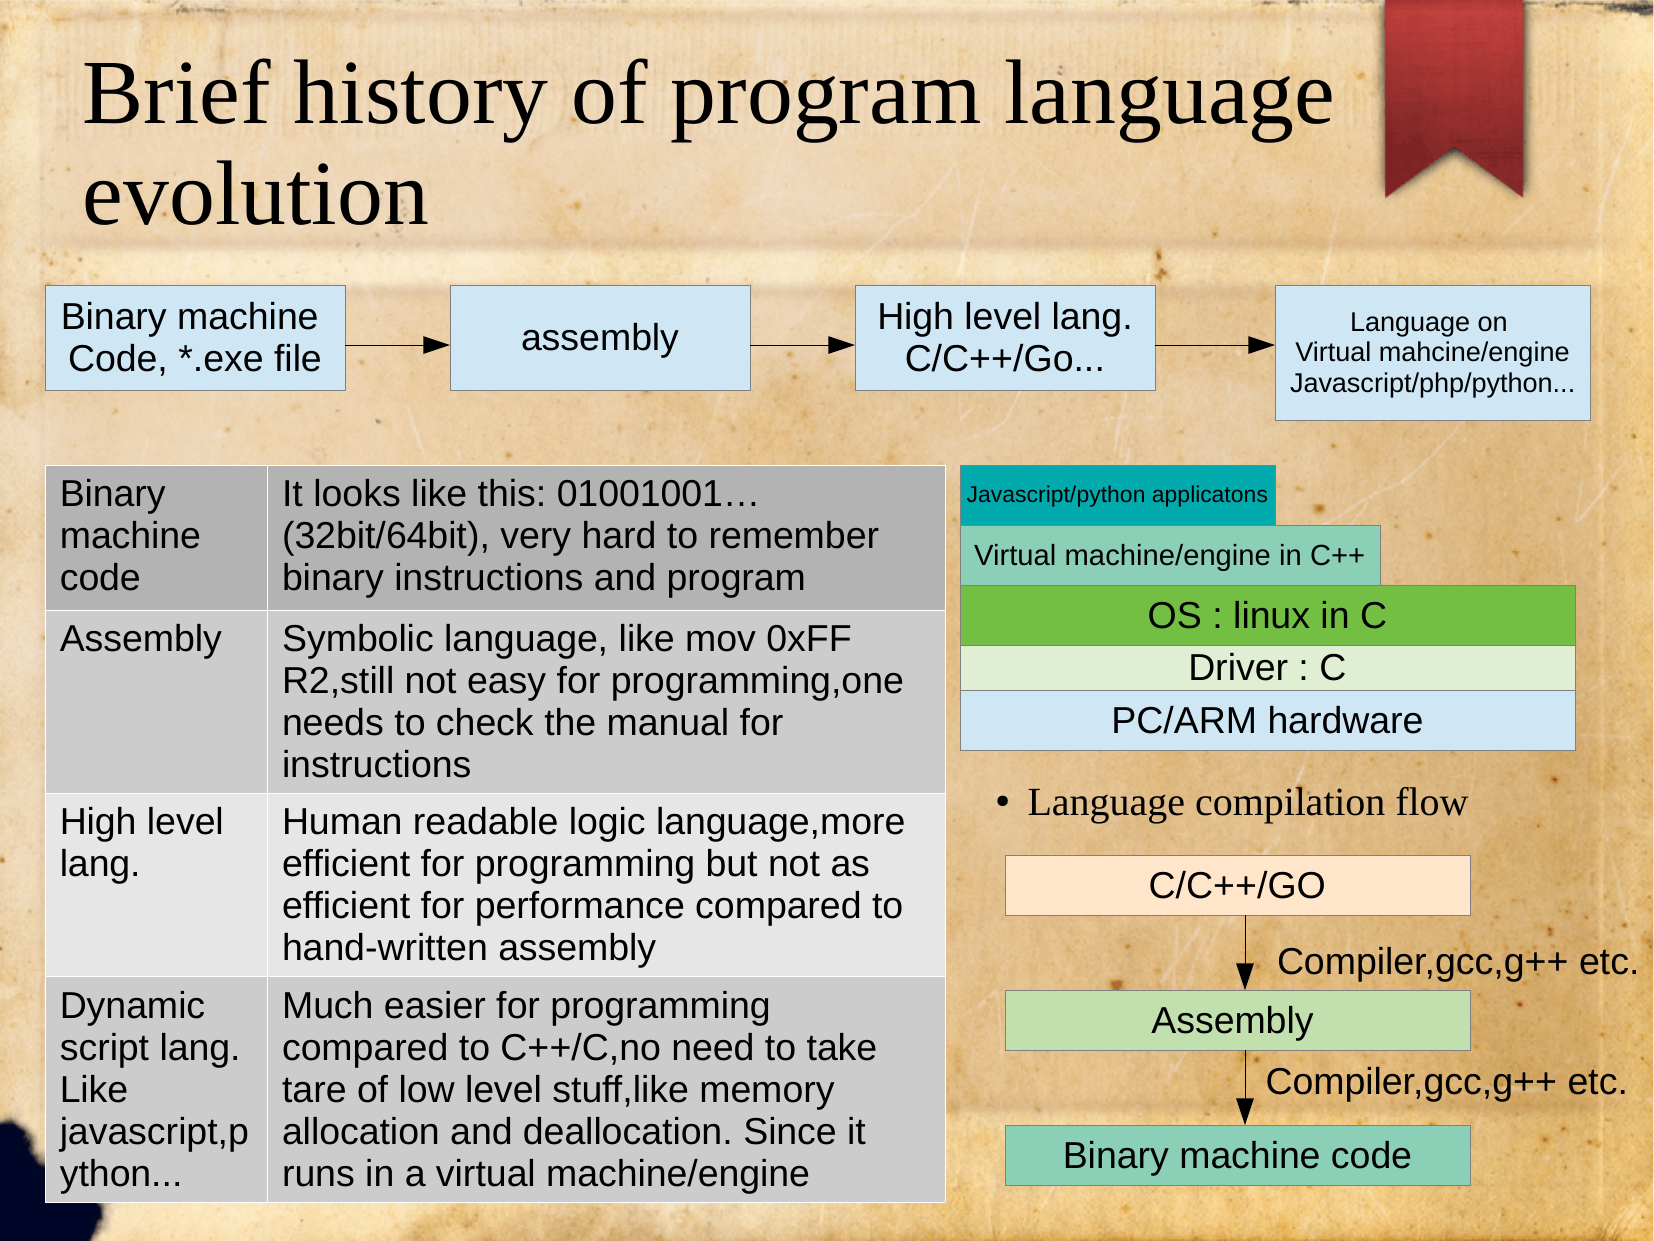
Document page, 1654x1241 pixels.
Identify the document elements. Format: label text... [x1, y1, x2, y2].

table_cell Symbolic language, like mov 0xFF R2,still not easy for programming,one needs to check the manual for instructions [268, 611, 945, 793]
text_box Language on Virtual mahcine/engine Javascript/php/python... [1275, 285, 1591, 421]
list Language compilation flow [985, 780, 1486, 835]
table_cell Human readable logic language,more efficient for programming but not as efficient for performance compared to hand-written assembly [268, 794, 945, 976]
text_box C/C++/GO [1005, 855, 1471, 916]
text_box PC/ARM hardware [960, 691, 1576, 751]
text_box Compiler,gcc,g++ etc. [1262, 933, 1654, 991]
text_box High level lang. C/C++/Go... [855, 285, 1156, 391]
table_cell Assembly [46, 611, 267, 793]
text_box Virtual machine/engine in C++ [960, 525, 1381, 586]
text_box Compiler,gcc,g++ etc. [1250, 1053, 1654, 1111]
table_cell Much easier for programming compared to C++/C,no need to take tare of low level stuff,like memory allocation and deallocation. Since it runs in a virtual machine/engine [268, 977, 945, 1202]
table_cell Dynamic script lang. Like javascript,python... [46, 977, 267, 1202]
text_box Assembly [1005, 990, 1471, 1051]
table_cell High level lang. [46, 794, 267, 976]
table_header It looks like this: 01001001… (32bit/64bit), very hard to remember binary instructions and program [268, 466, 945, 610]
text_box Driver : C [960, 646, 1576, 691]
text_box assembly [450, 285, 751, 391]
text_box Binary machine code [1005, 1125, 1471, 1186]
table_header Binary machine code [46, 466, 267, 610]
picture [1246, 991, 1654, 1098]
title Brief history of program language evolution [82, 41, 1347, 245]
text_box OS : linux in C [960, 585, 1576, 646]
picture [0, 0, 1654, 1241]
text_box Binary machine Code, *.exe file [45, 285, 346, 391]
text_box Javascript/python applicatons [960, 465, 1276, 526]
